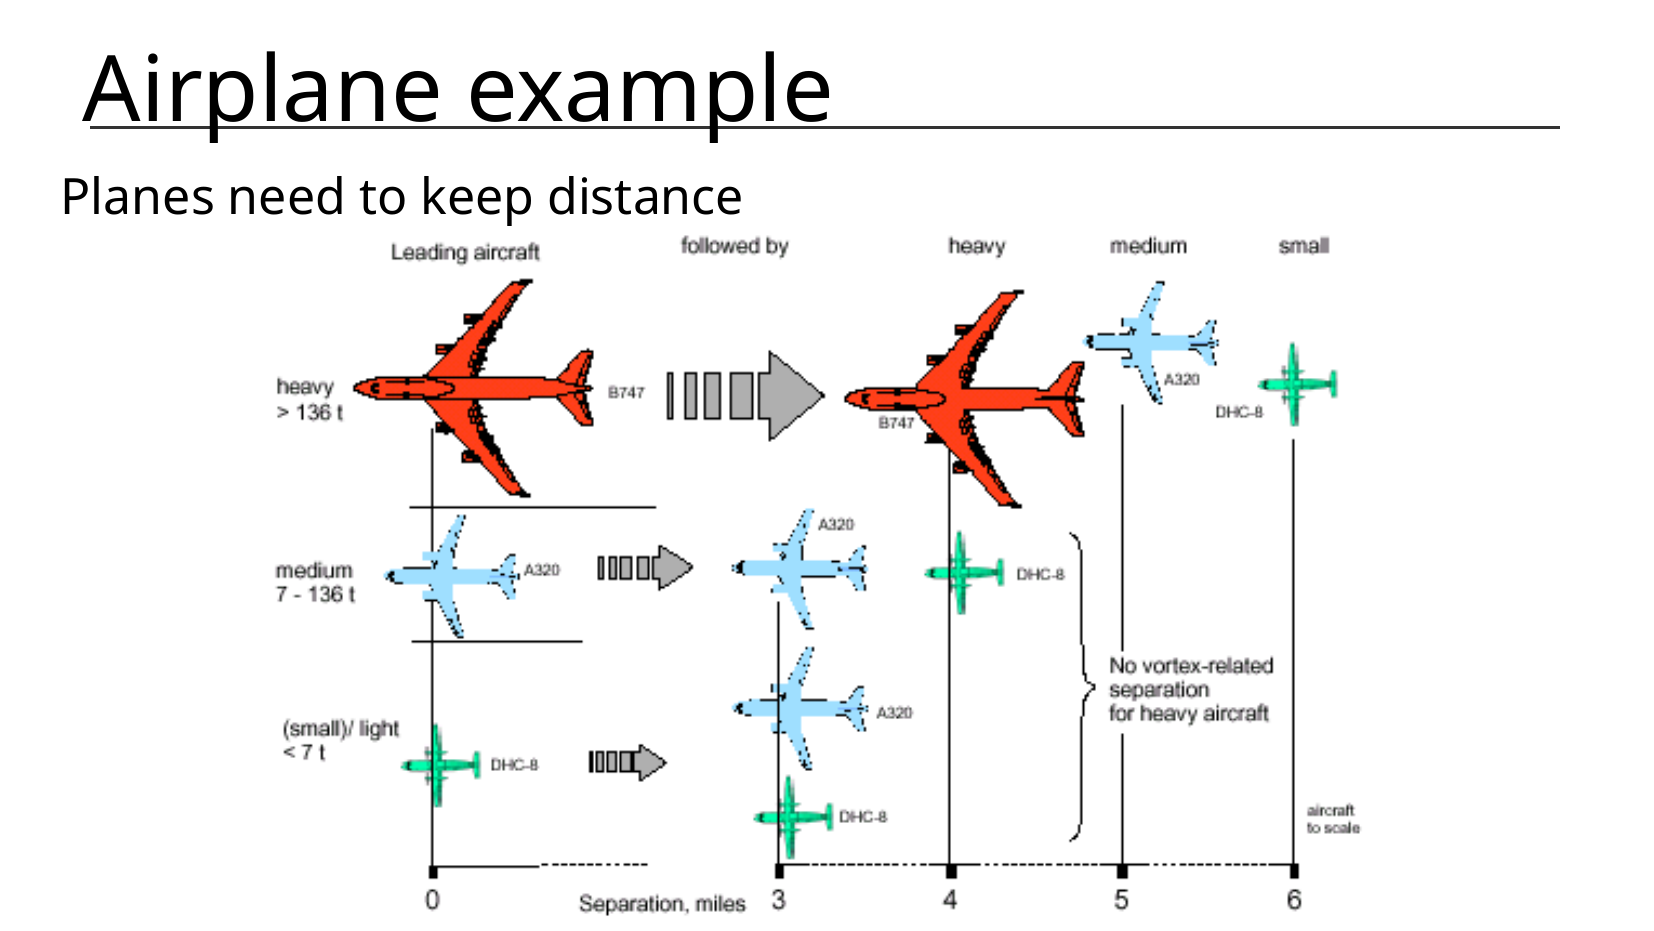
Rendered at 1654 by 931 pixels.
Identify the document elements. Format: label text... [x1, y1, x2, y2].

picture [225, 193, 1426, 931]
text_box Planes need to keep distance [45, 153, 802, 230]
title Airplane example [82, 32, 1571, 140]
